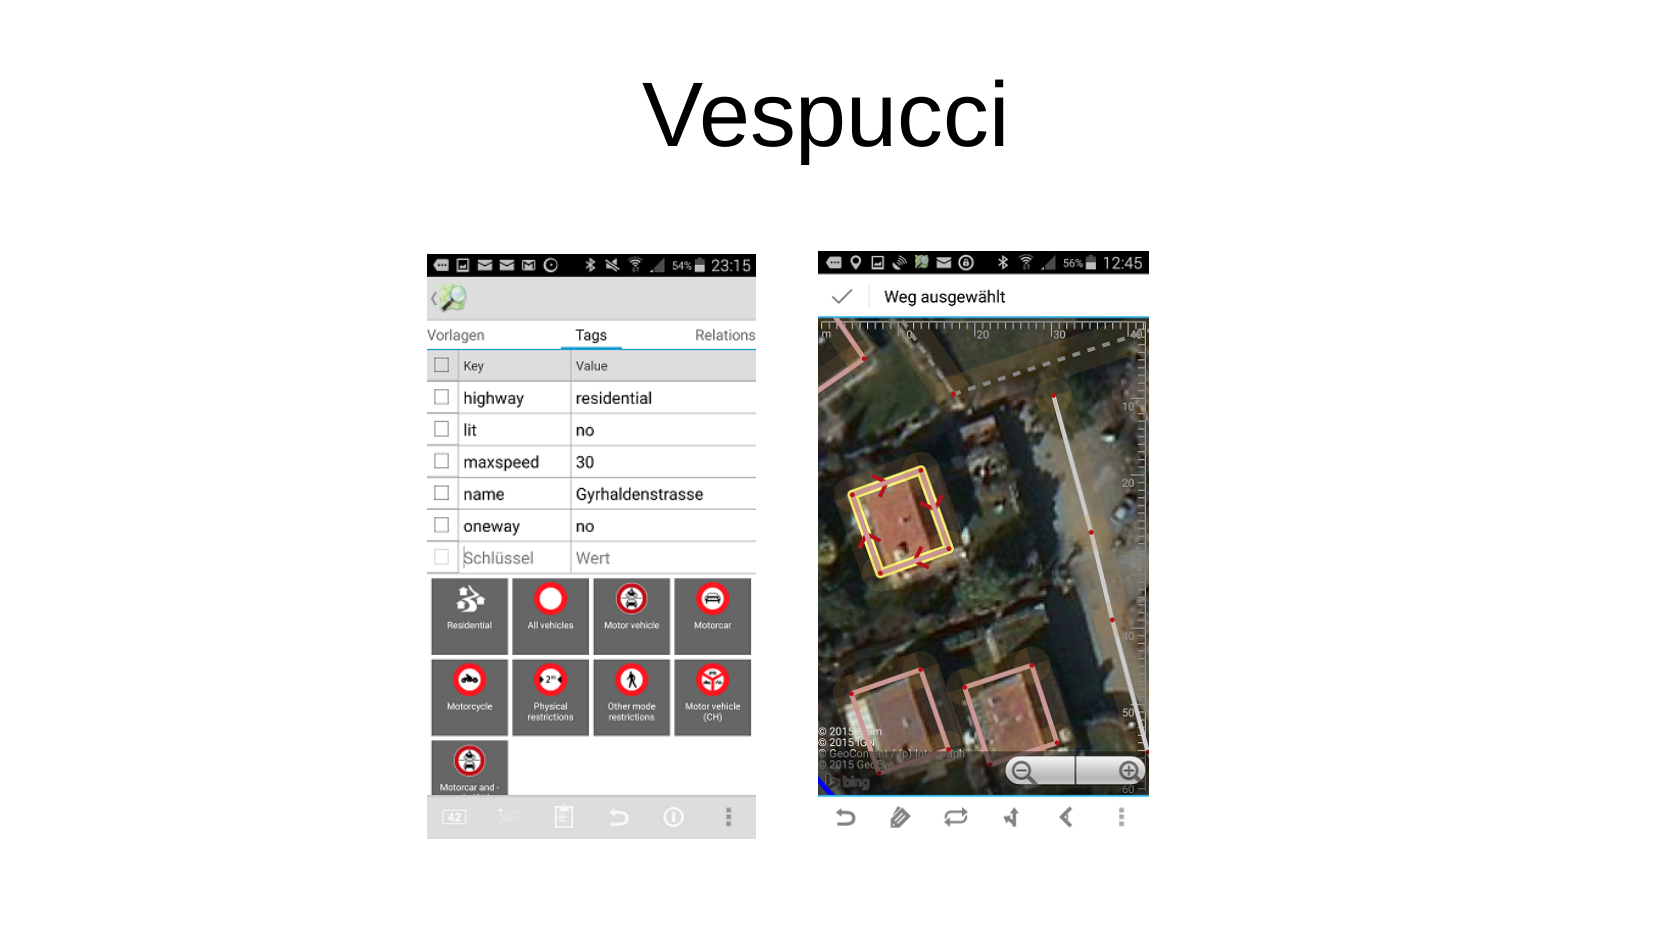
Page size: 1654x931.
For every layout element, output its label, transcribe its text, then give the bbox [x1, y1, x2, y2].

title Vespucci [82, 37, 1571, 193]
picture [818, 251, 1149, 839]
picture [427, 254, 756, 839]
